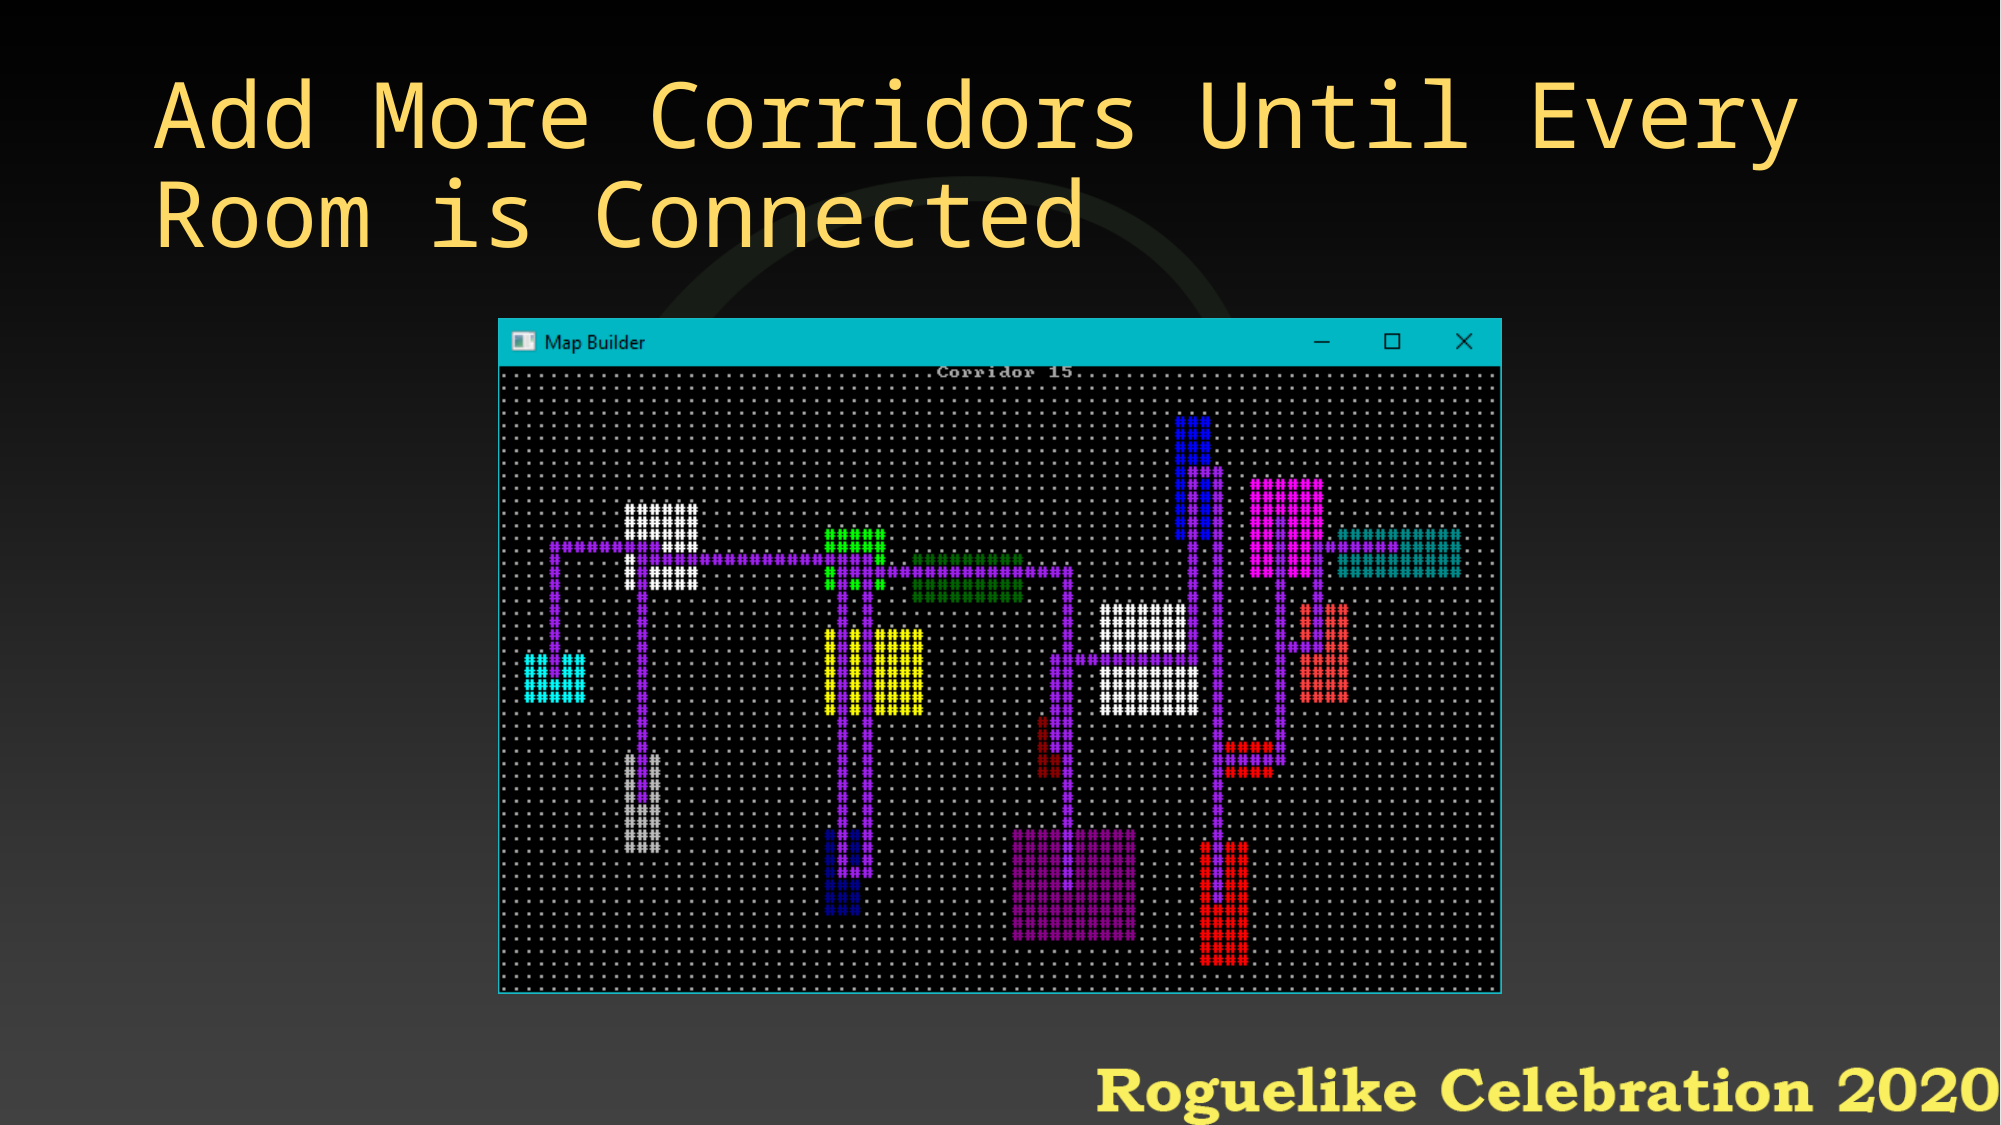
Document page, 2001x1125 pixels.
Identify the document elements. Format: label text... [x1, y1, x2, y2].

picture [0, 0, 2001, 1125]
title Add More Corridors Until Every Room is Connected [137, 59, 1863, 278]
